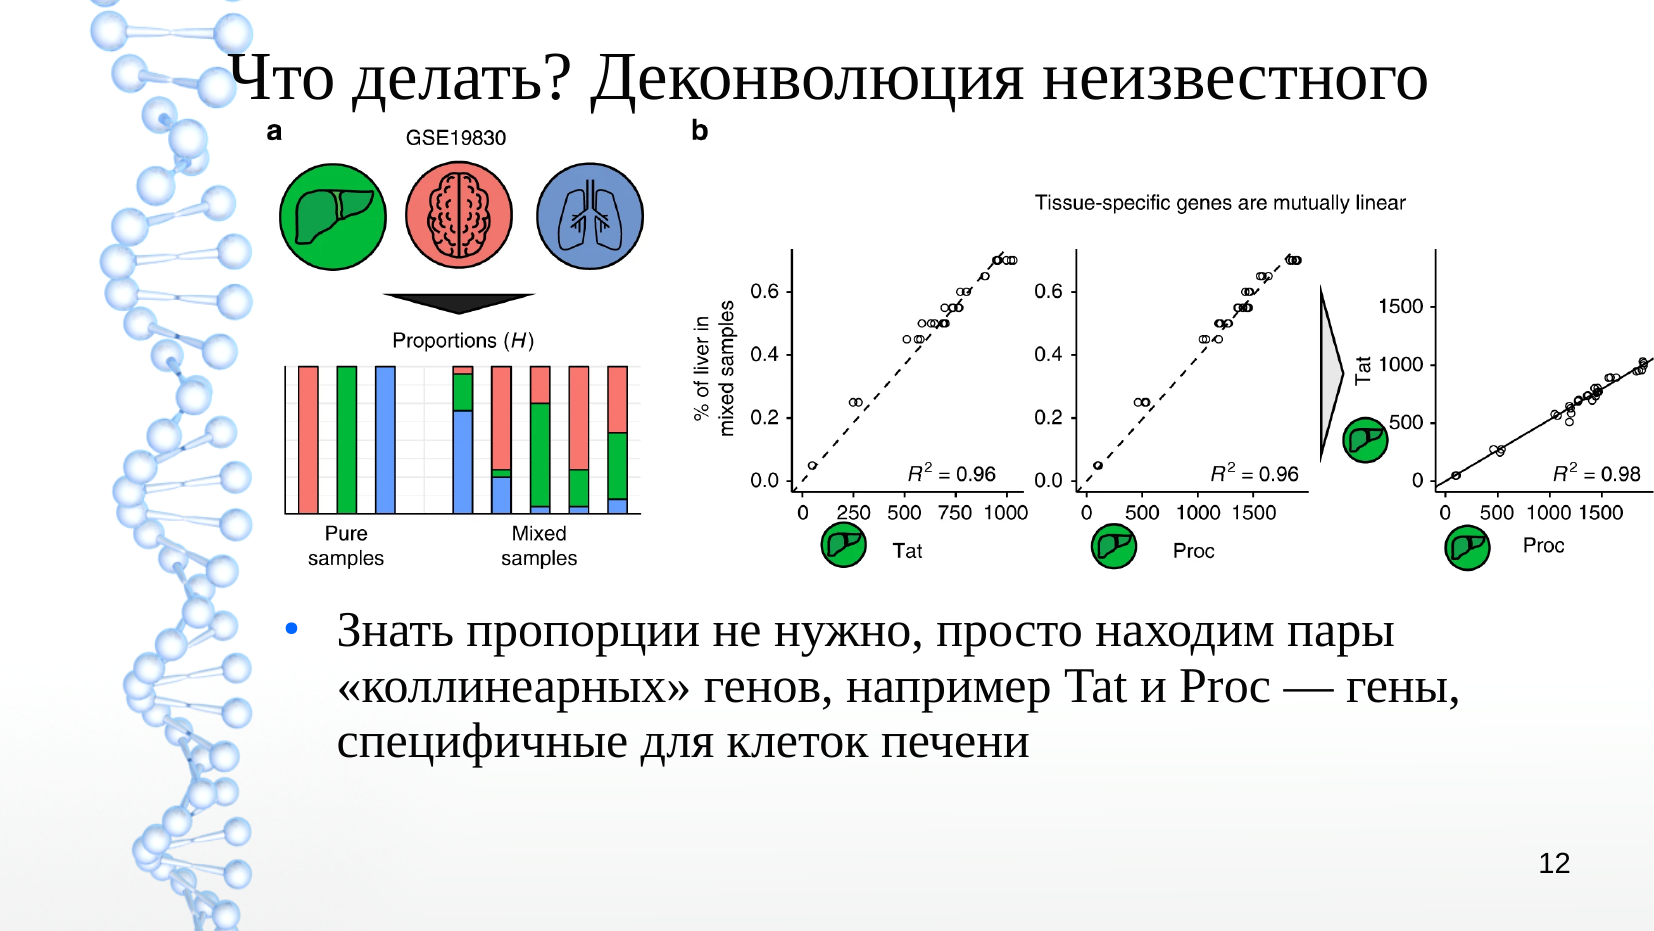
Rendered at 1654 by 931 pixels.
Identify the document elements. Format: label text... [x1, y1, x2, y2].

title Что делать? Деконволюция неизвестного [165, 0, 1495, 154]
picture [0, 0, 1654, 931]
list Знать пропорции не нужно, просто находим пары «коллинеарных» генов, например Tat и Proc — гены, специфичные для клеток печени [265, 602, 1524, 886]
